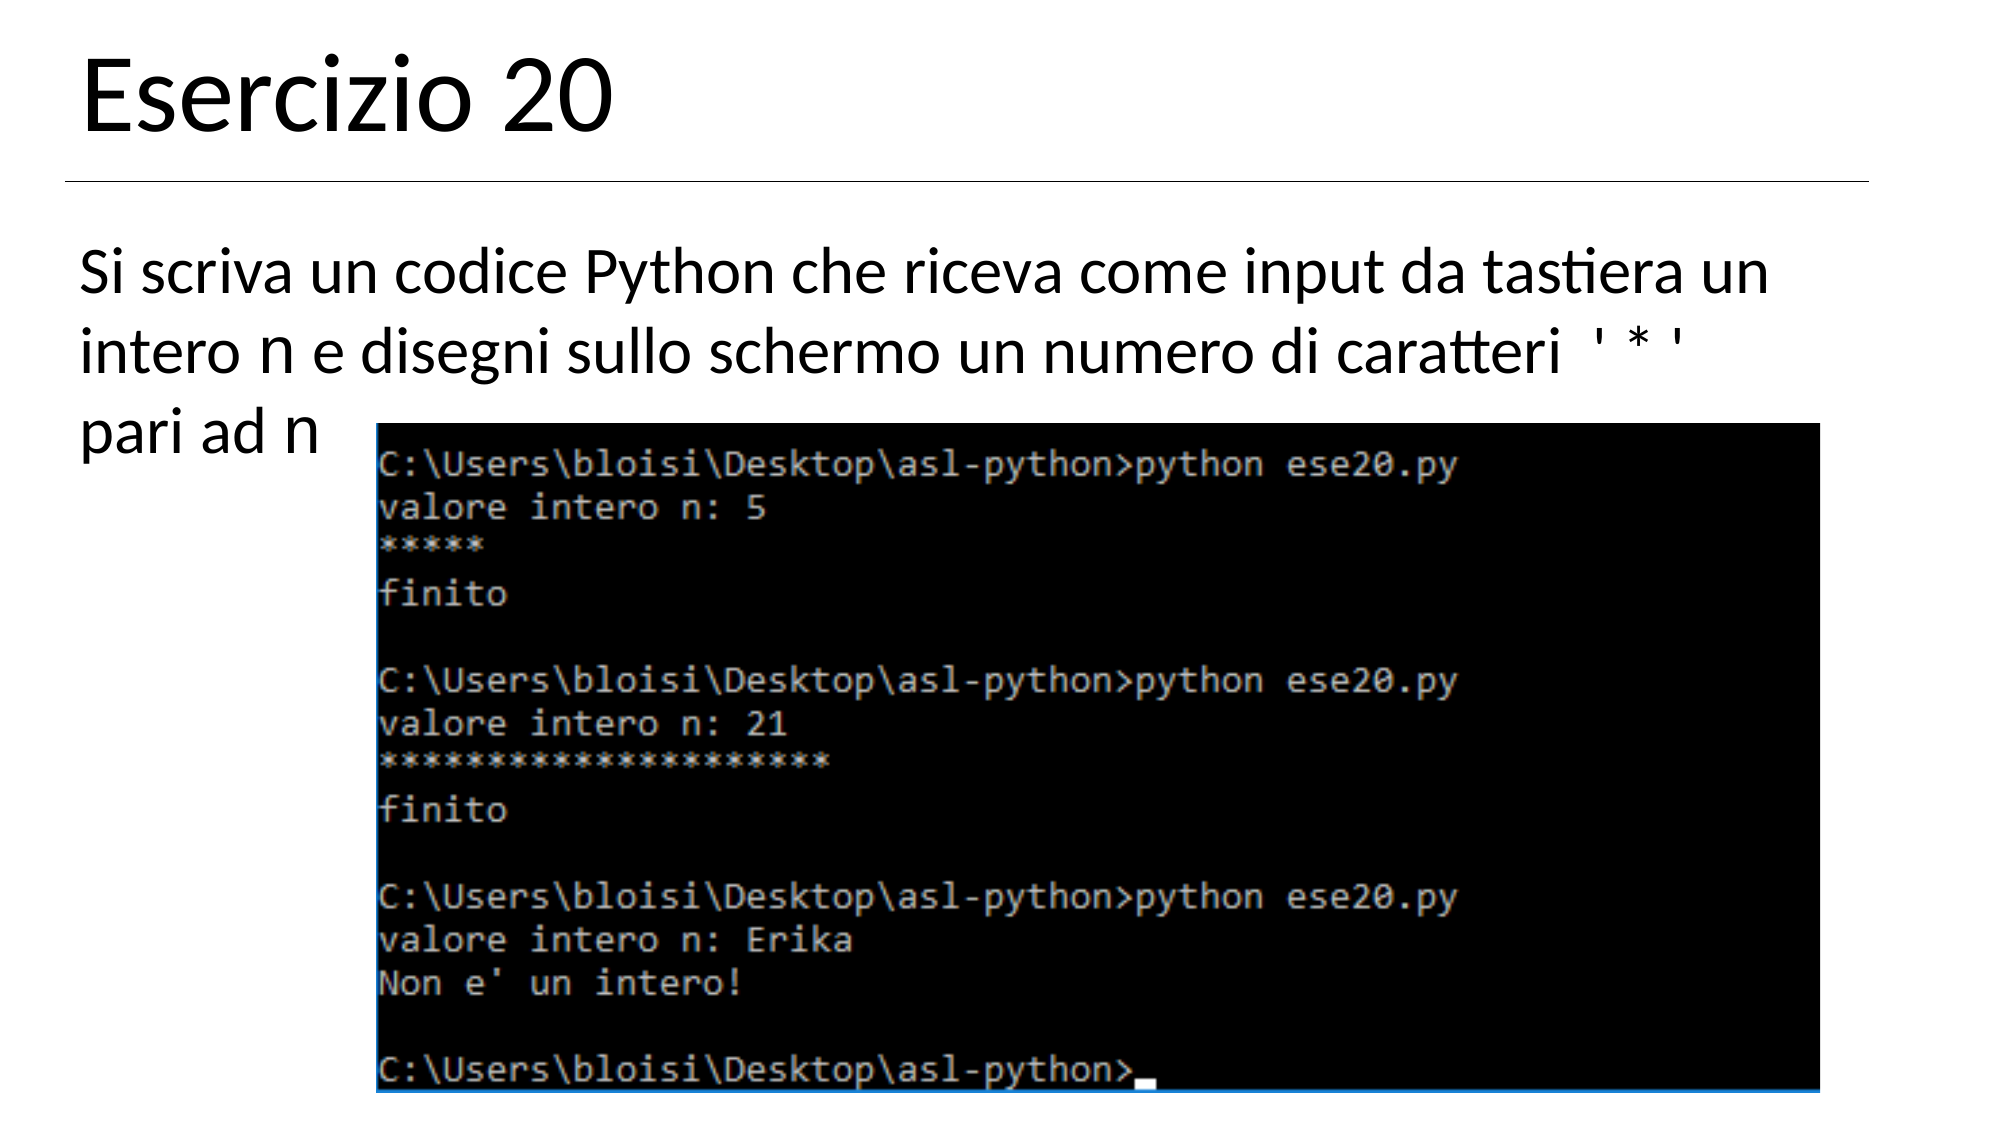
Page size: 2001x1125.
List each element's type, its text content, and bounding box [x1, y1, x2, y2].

text_box Si scriva un codice Python che riceva come input da tastiera un intero n e disegni sullo schermo un numero di caratteri ' * ' pari ad n [65, 219, 1800, 474]
text_box Esercizio 20 [64, 26, 1899, 184]
picture [376, 423, 1821, 1093]
